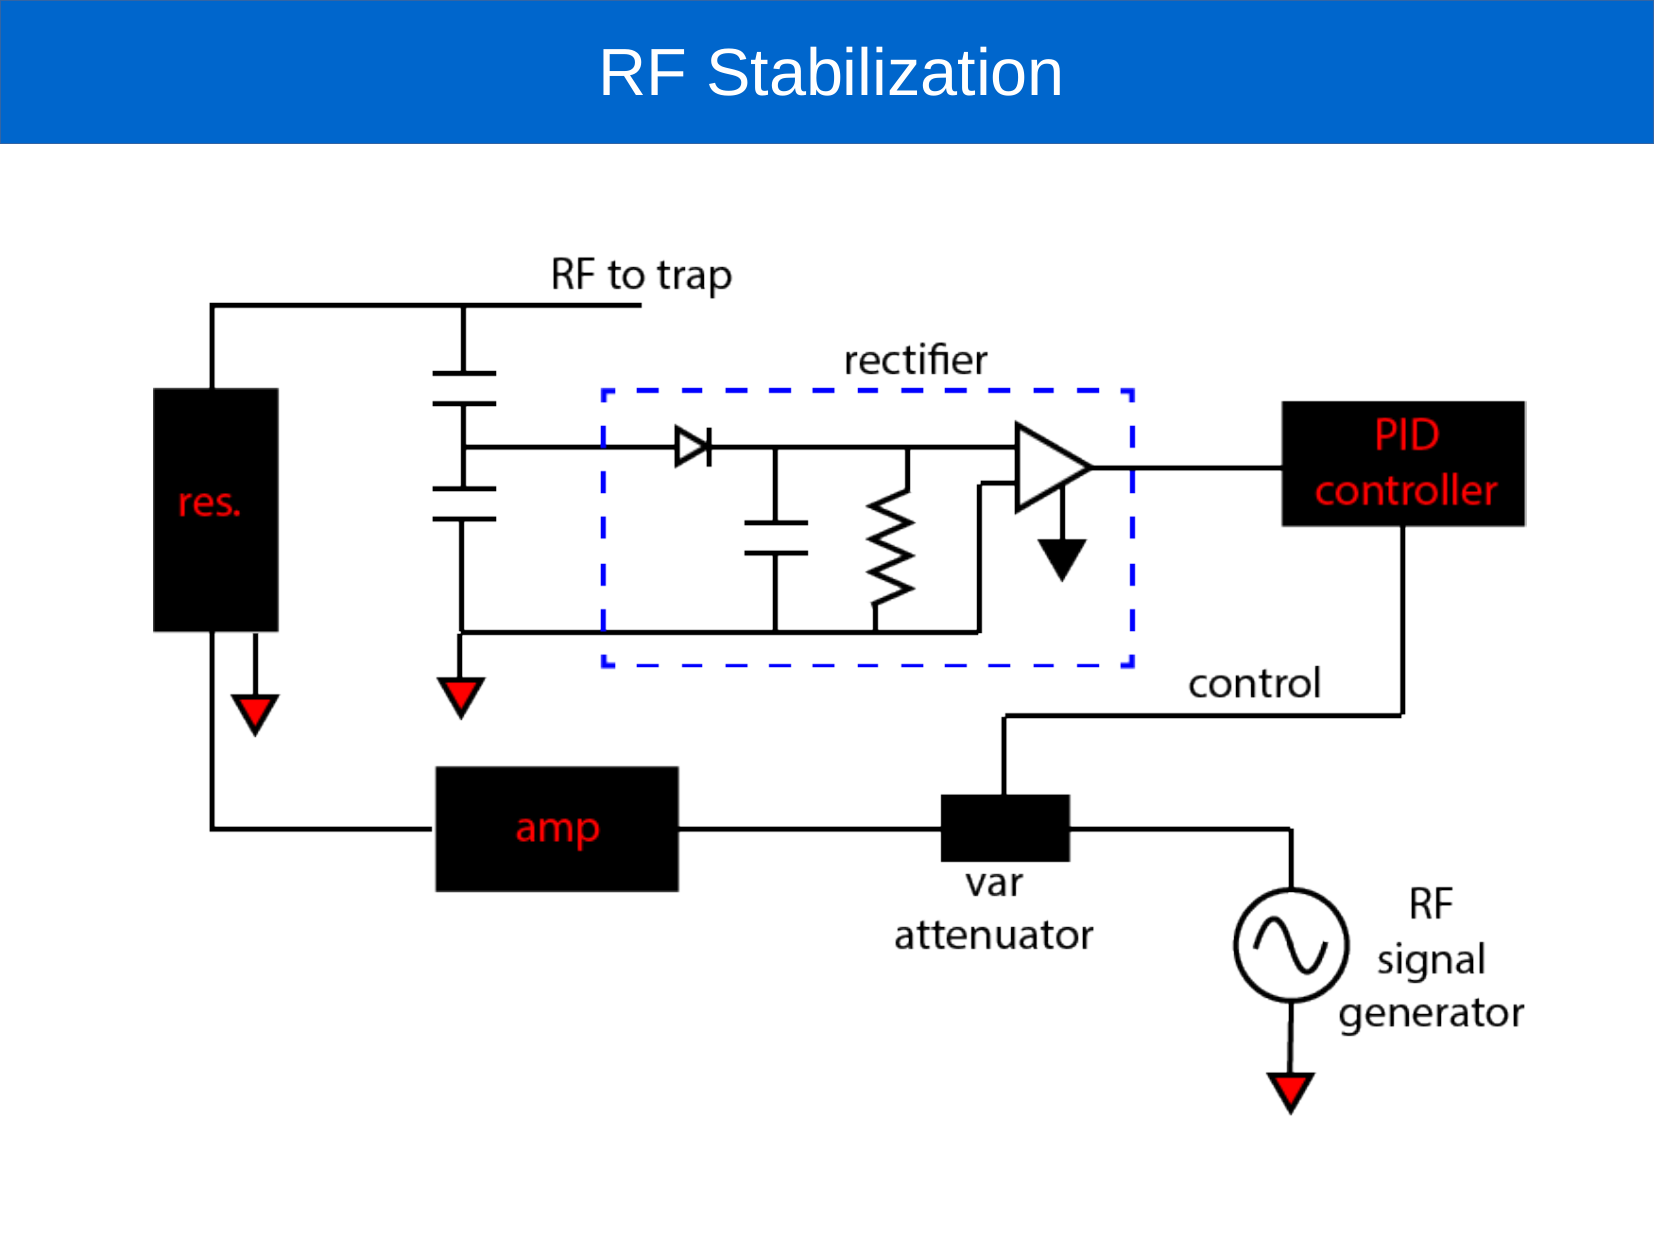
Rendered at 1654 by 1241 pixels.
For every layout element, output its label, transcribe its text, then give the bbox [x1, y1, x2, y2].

title RF Stabilization [0, 2, 1654, 144]
picture [153, 250, 1527, 1118]
